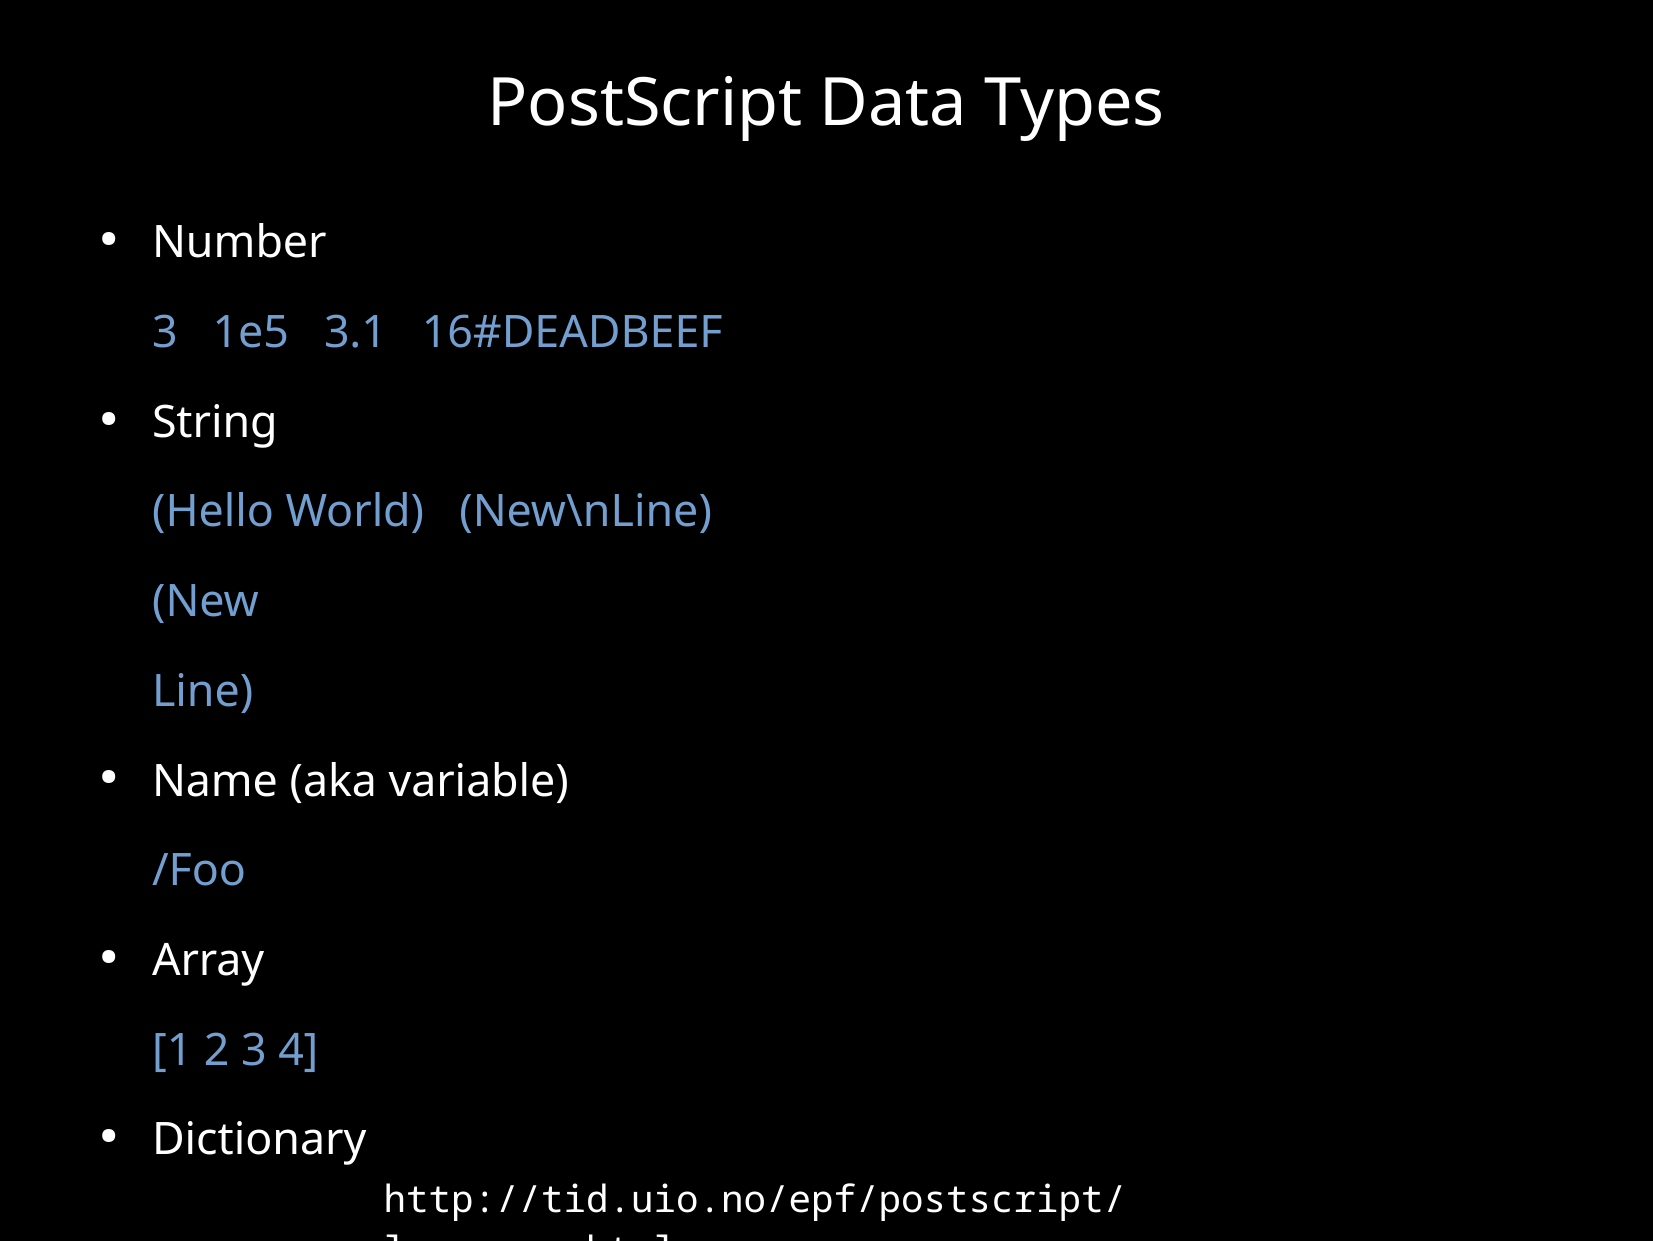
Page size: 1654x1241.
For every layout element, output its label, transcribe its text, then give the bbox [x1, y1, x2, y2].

title PostScript Data Types [82, 49, 1571, 151]
text_box http://tid.uio.no/epf/postscript/language.html [383, 1172, 1374, 1218]
list Number 3 1e5 3.1 16#DEADBEEF String (Hello World) (New\nLine) (New Line) Name (aka variable) /Foo Array [1 2 3 4] Dictionary [82, 210, 1571, 1171]
